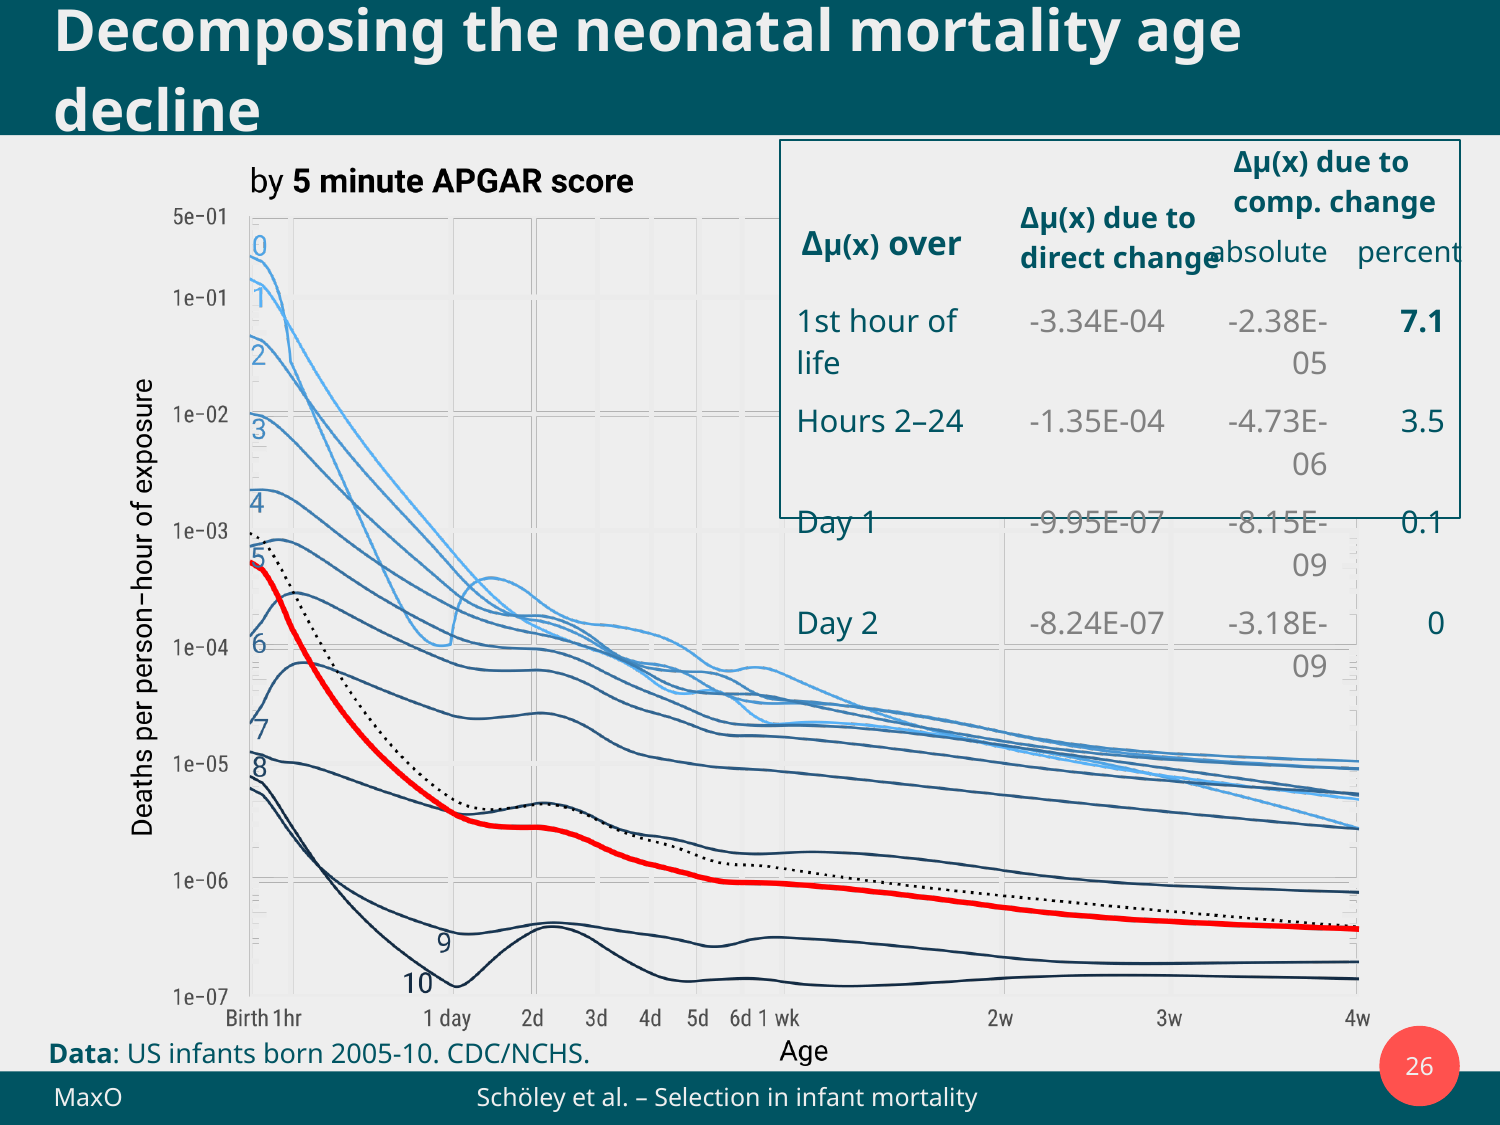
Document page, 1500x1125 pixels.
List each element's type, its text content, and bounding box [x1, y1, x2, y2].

table_header 1st hour of life [782, 291, 1014, 392]
table_cell 0.1 [1343, 493, 1460, 594]
table_cell -4.73E-06 [1180, 392, 1343, 493]
table_cell -9.95E-07 [1014, 493, 1180, 594]
table_cell Hours 2–24 [782, 392, 1014, 493]
table_cell -1.35E-04 [1014, 392, 1180, 493]
text_box Δµ(x) due to comp. change [1218, 133, 1413, 227]
table_header 7.1 [1343, 291, 1460, 392]
table_header -2.38E-05 [1180, 291, 1343, 392]
table_cell -8.15E-09 [1180, 493, 1343, 594]
text_box Δµ(x) due to direct change [1005, 190, 1195, 283]
table_cell -8.24E-07 [1014, 594, 1180, 695]
table_cell Day 2 [782, 594, 1014, 695]
title Decomposing the neonatal mortality age decline [53, 0, 1447, 141]
table_cell 3.5 [1343, 392, 1460, 493]
table_cell -3.18E-09 [1180, 594, 1343, 695]
table_header -3.34E-04 [1014, 291, 1180, 392]
text_box Δµ(x) over [786, 212, 953, 272]
text_box [1413, 140, 1460, 223]
text_box Data: US infants born 2005-10. CDC/NCHS. [33, 1026, 931, 1075]
text_box percent [1342, 223, 1460, 278]
table_cell Day 1 [782, 493, 1014, 594]
picture [130, 167, 1370, 1066]
table_cell 0 [1343, 594, 1460, 695]
text_box [779, 140, 1460, 518]
text_box absolute [1194, 223, 1325, 278]
